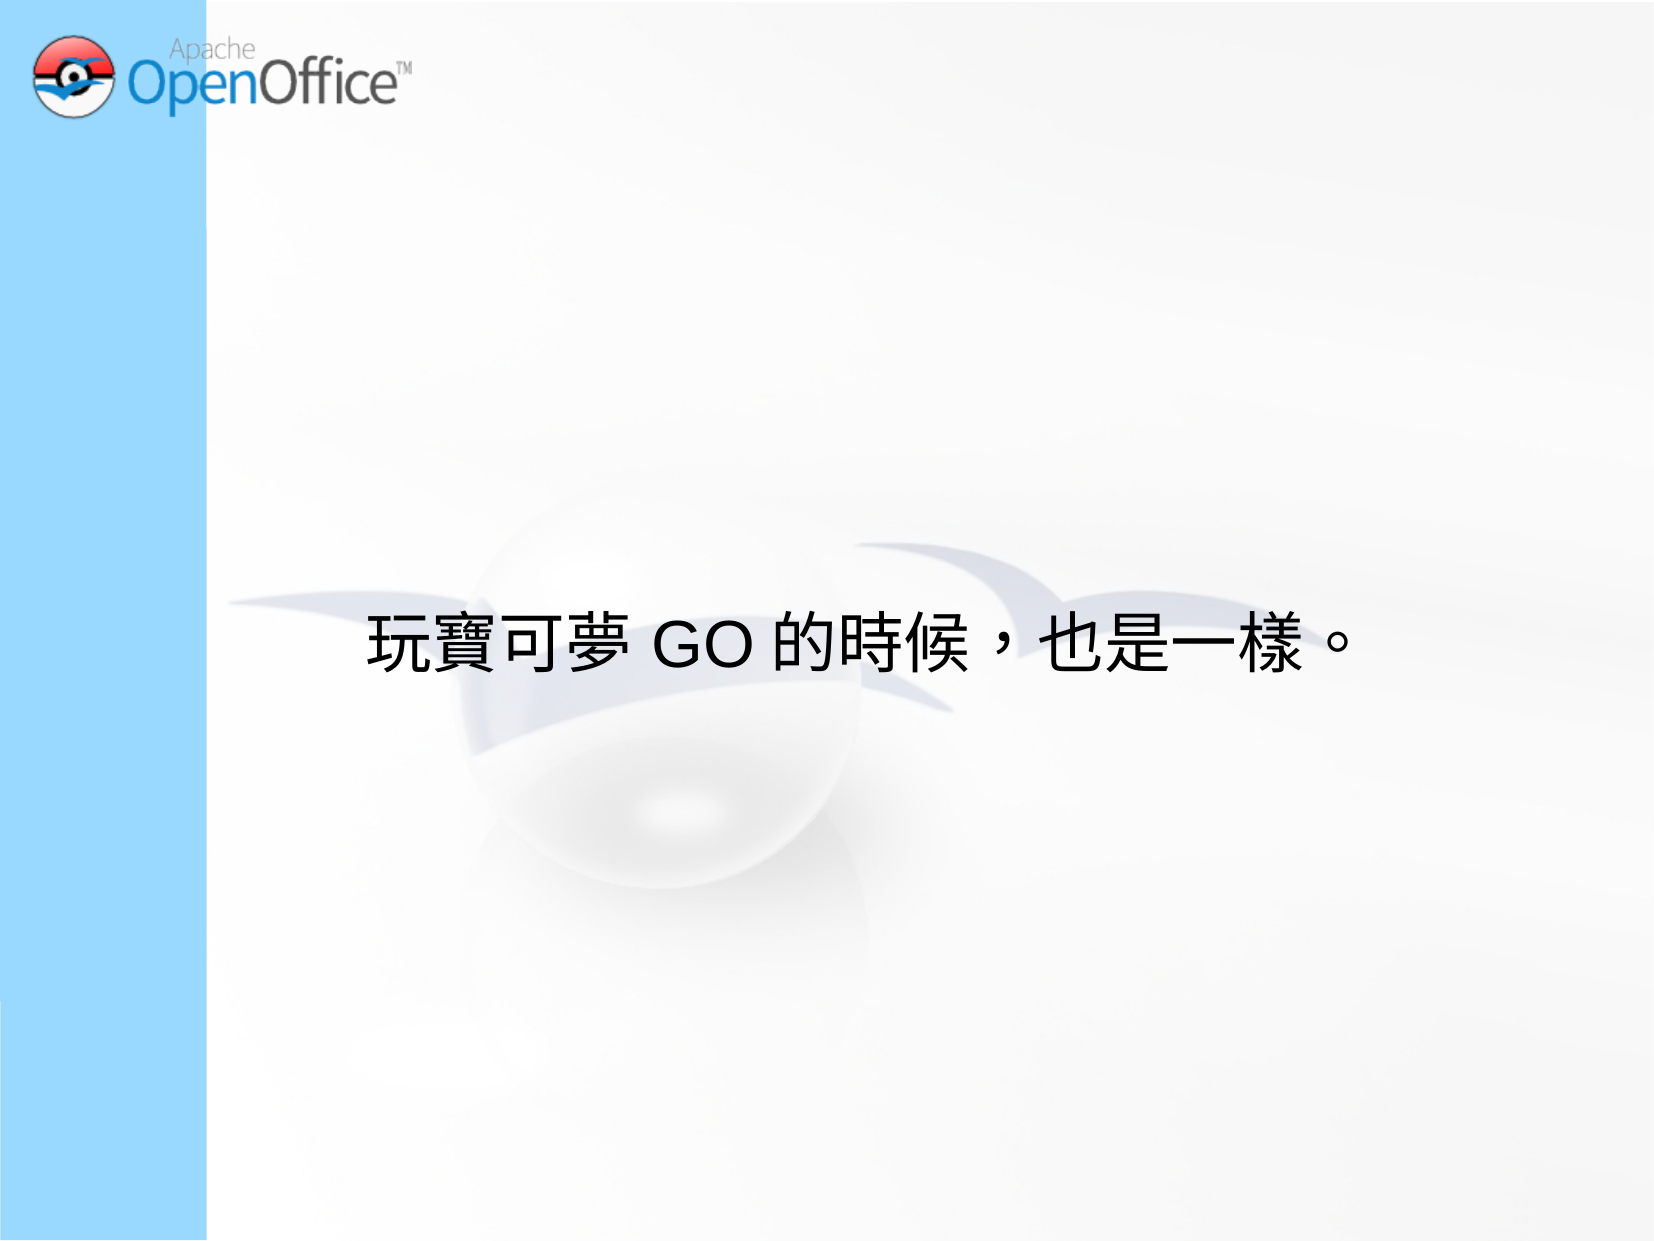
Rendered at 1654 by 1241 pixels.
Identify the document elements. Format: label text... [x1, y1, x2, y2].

subtitle 玩寶可夢GO的時候，也是一樣。 [165, 108, 1571, 1168]
picture [31, 2, 1654, 1241]
